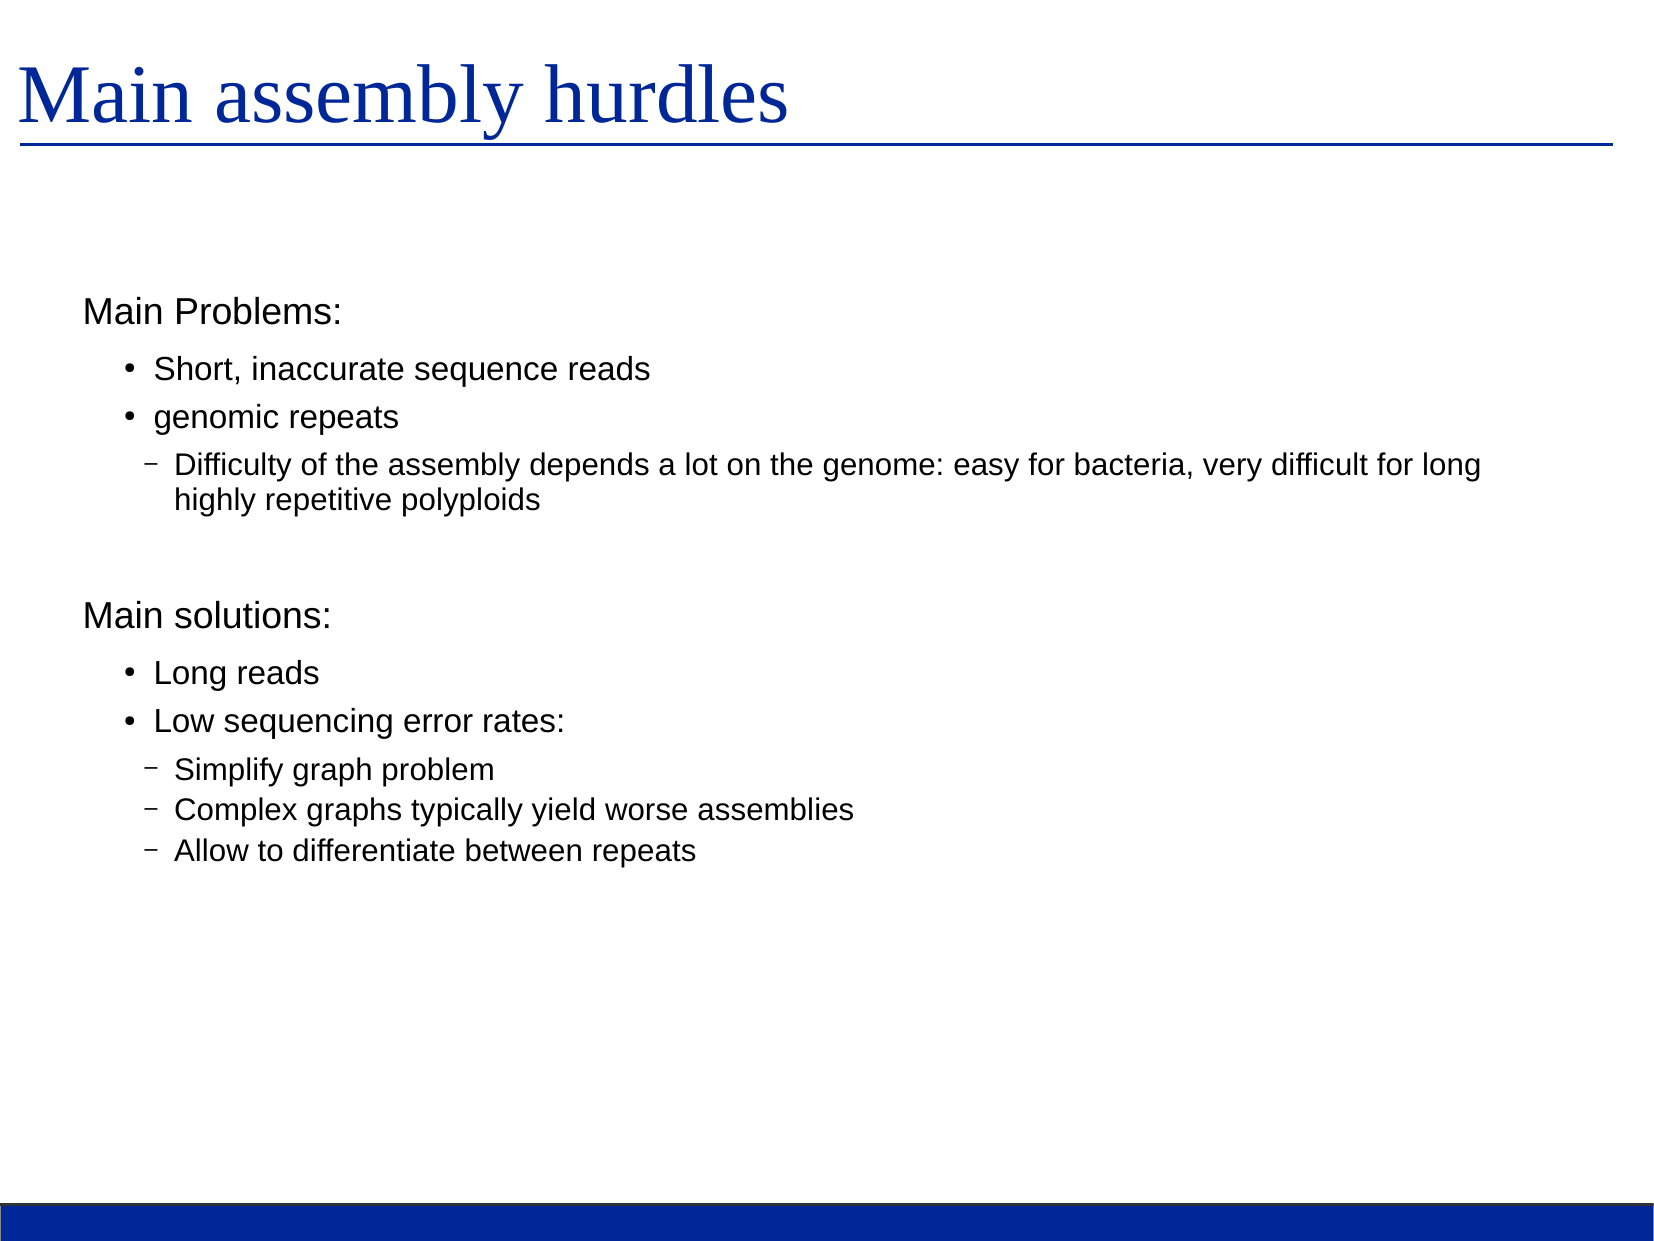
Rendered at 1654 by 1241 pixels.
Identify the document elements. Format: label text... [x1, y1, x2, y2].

list Main Problems: Short, inaccurate sequence reads genomic repeats Difficulty of the assembly depends a lot on the genome: easy for bacteria, very difficult for long highly repetitive polyploids Main solutions: Long reads Low sequencing error rates: Simplify graph problem Complex graphs typically yield worse assemblies Allow to differentiate between repeats [82, 290, 1571, 1109]
title Main assembly hurdles [17, 0, 1589, 198]
